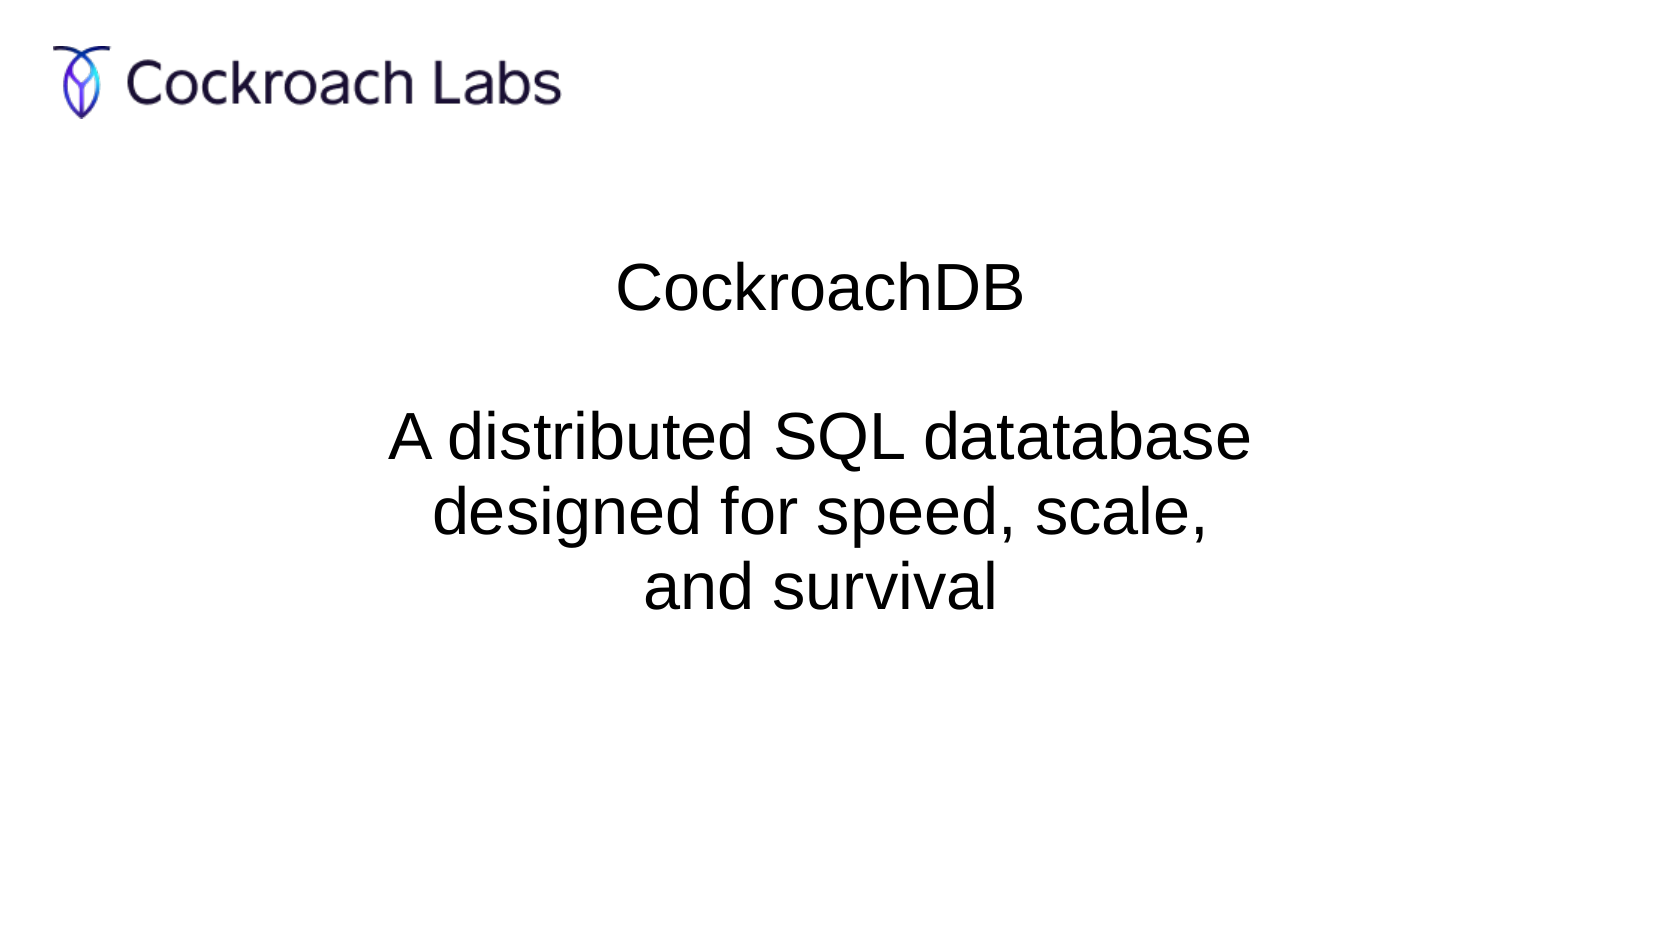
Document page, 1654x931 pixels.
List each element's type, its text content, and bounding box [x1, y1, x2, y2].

subtitle CockroachDB A distributed SQL datatabase designed for speed, scale, and survival [76, 76, 1565, 797]
picture [53, 46, 562, 119]
